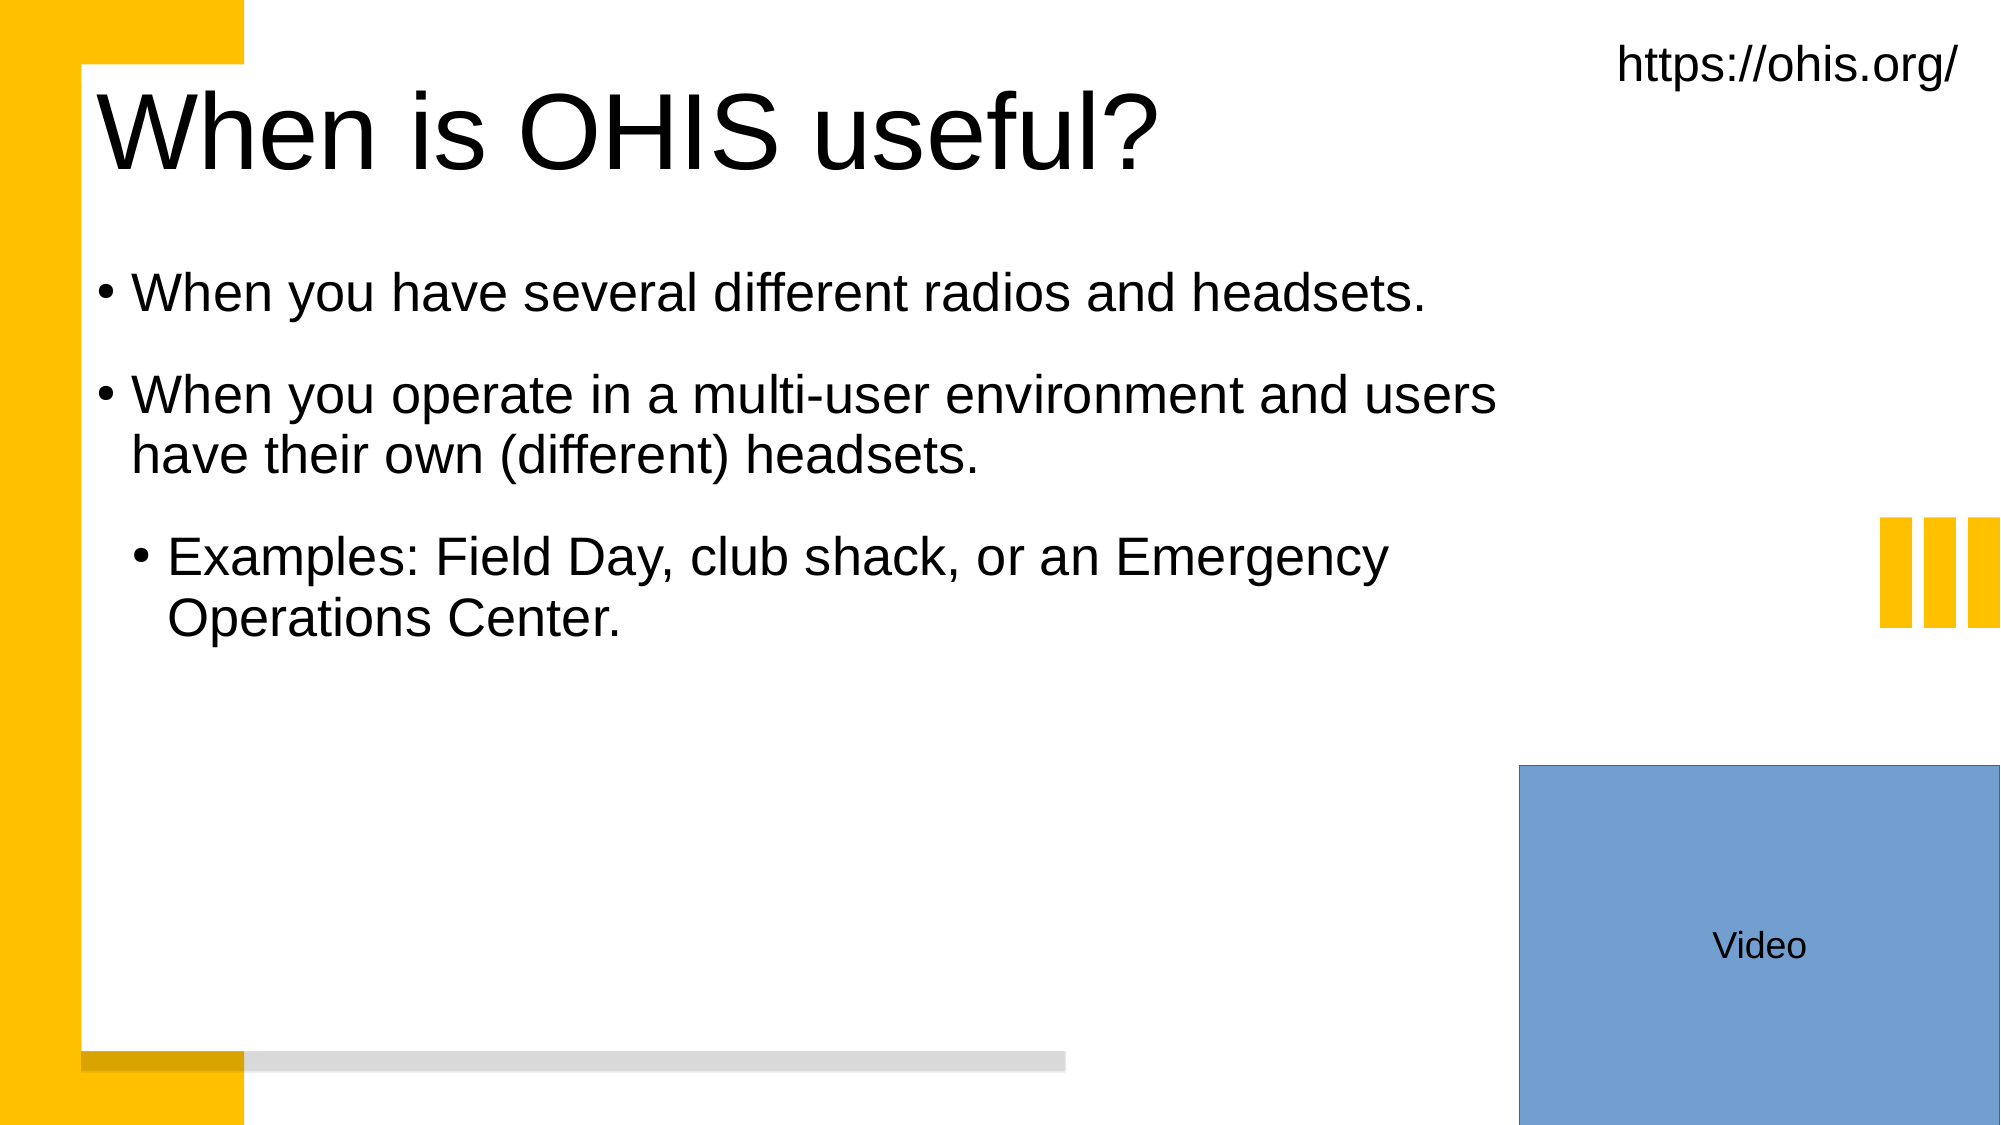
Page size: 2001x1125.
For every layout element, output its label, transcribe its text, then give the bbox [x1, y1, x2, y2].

text_box https://ohis.org/ [1590, 29, 1974, 105]
text_box Video [1519, 765, 2000, 1125]
text_box When is OHIS useful? [81, 64, 1921, 201]
text_box [0, 0, 2000, 1125]
text_box When you have several different radios and headsets. When you operate in a multi-user environment and users have their own (different) headsets. Examples: Field Day, club shack, or an Emergency Operations Center. [81, 254, 1516, 1041]
